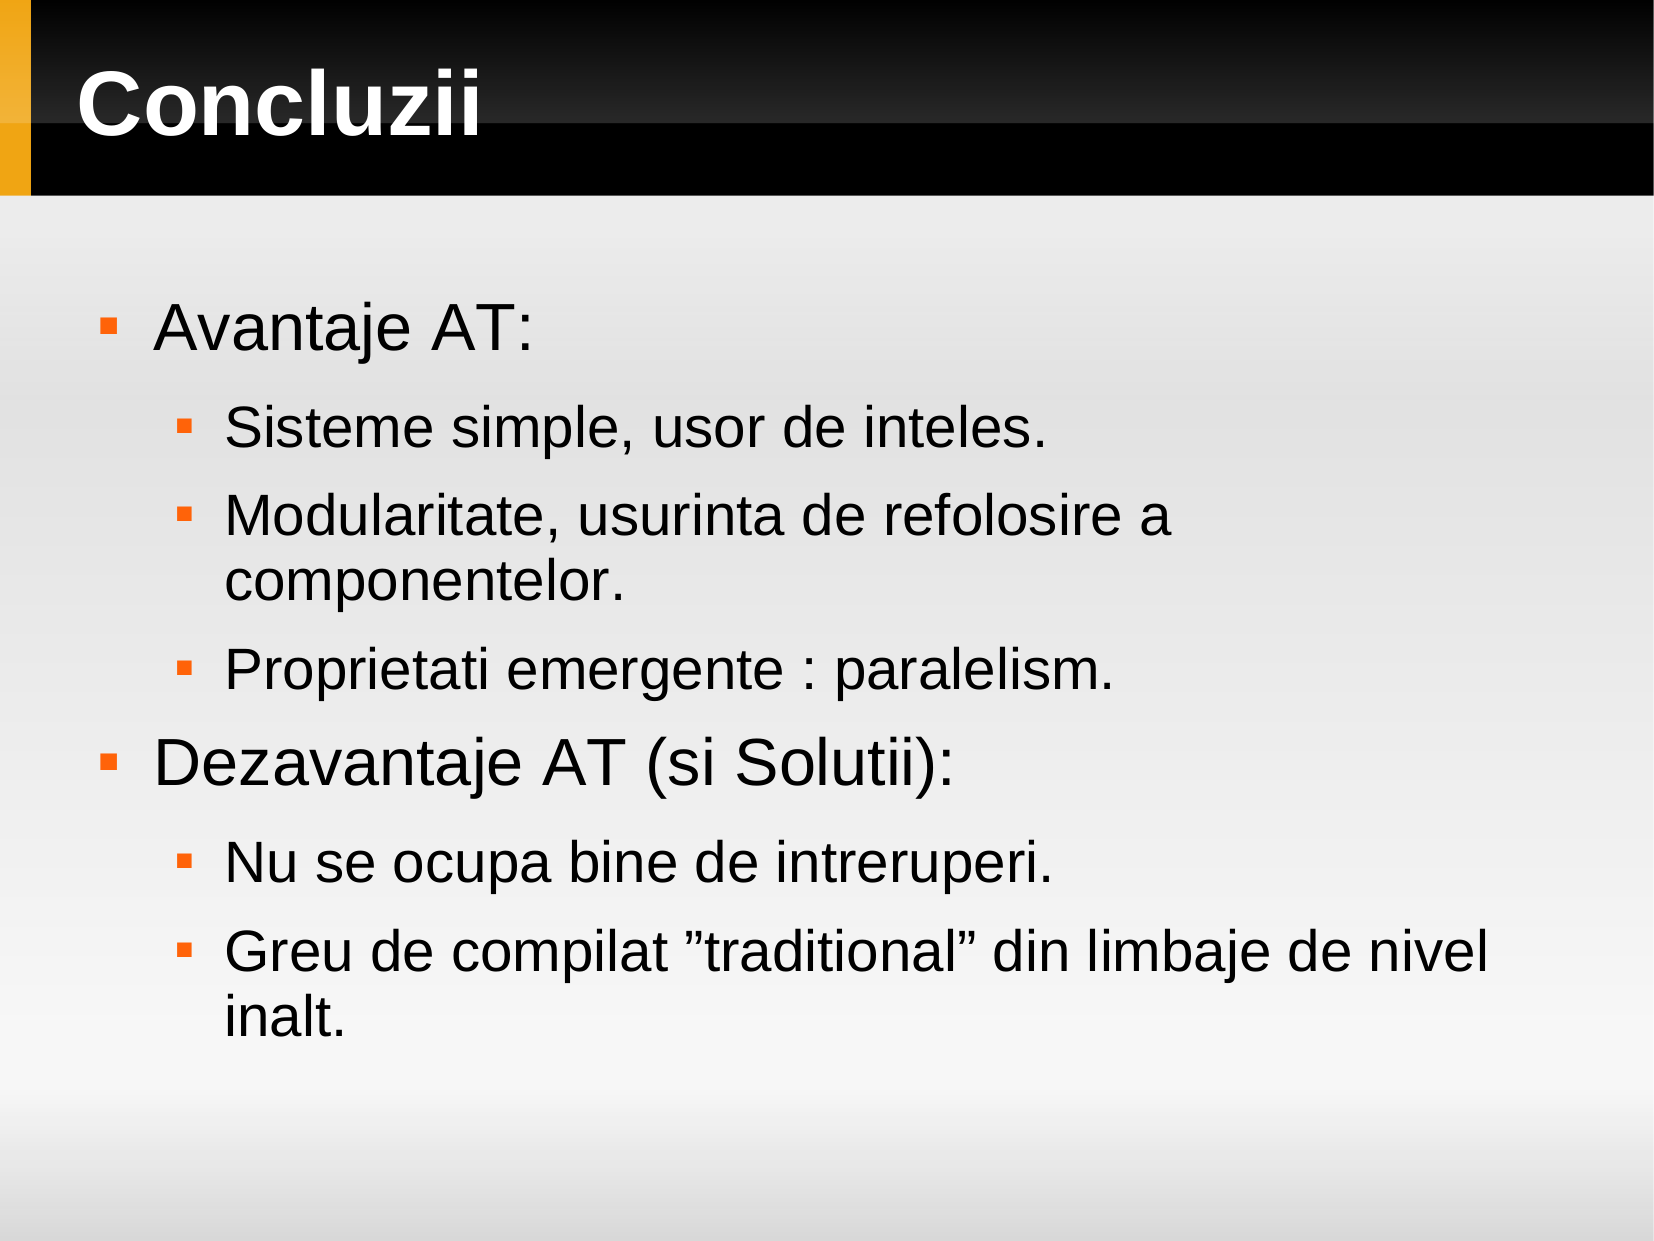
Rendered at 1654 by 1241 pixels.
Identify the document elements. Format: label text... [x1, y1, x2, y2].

title Concluzii [76, 7, 1565, 200]
picture [0, 0, 1654, 1241]
list Avantaje AT: Sisteme simple, usor de inteles. Modularitate, usurinta de refolosire a componentelor. Proprietati emergente : paralelism. Dezavantaje AT (si Solutii): Nu se ocupa bine de intreruperi. Greu de compilat ”traditional” din limbaje de nivel inalt. [82, 290, 1571, 1094]
